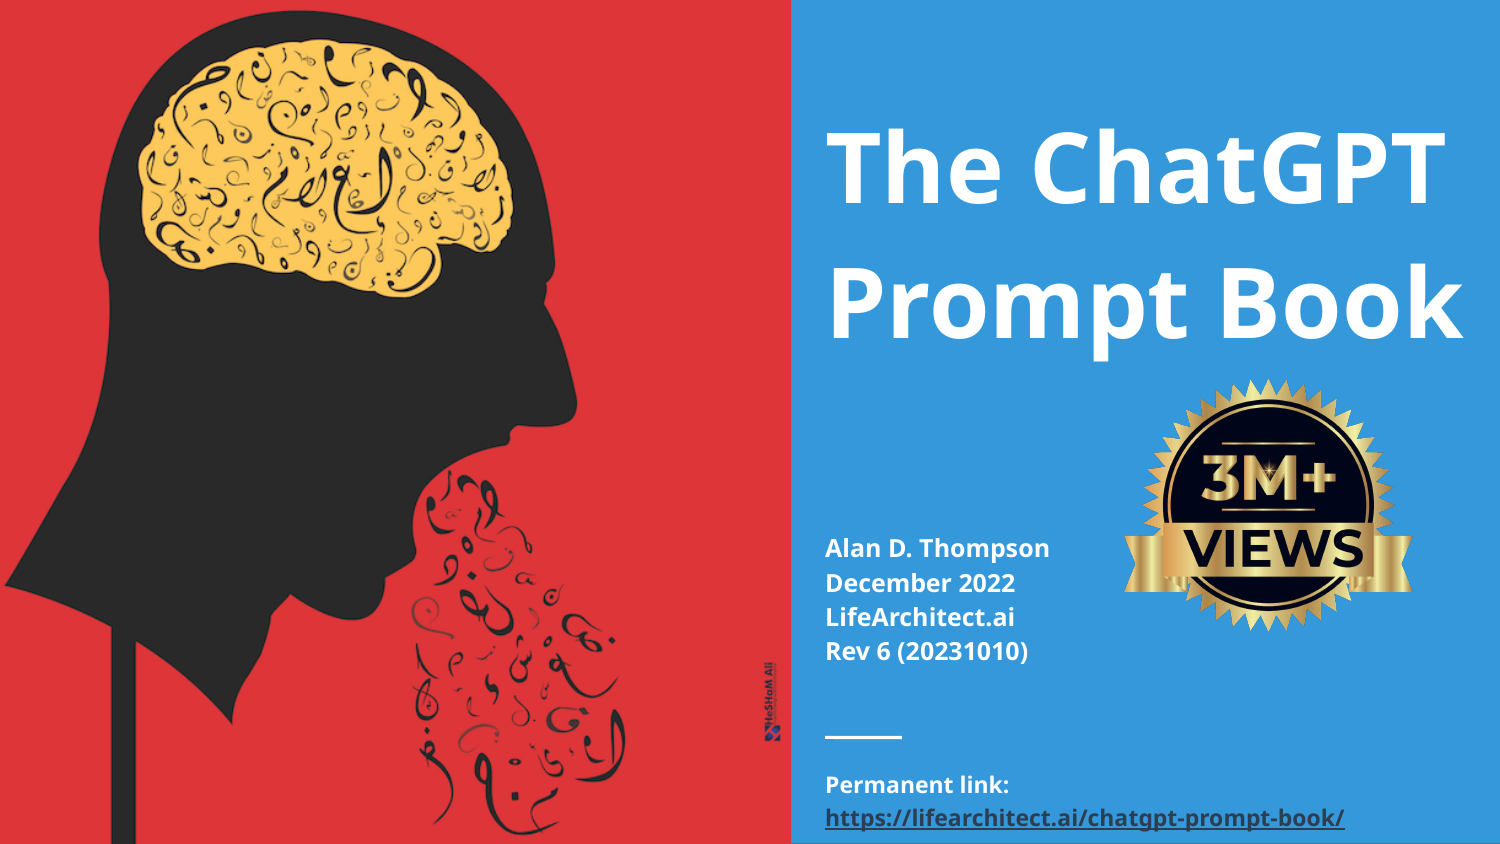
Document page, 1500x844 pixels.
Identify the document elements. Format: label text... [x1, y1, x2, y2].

picture [1118, 375, 1417, 636]
list The ChatGPT Prompt Book Alan D. Thompson December 2022 LifeArchitect.ai Rev 6 (20231010) Permanent link: https://lifearchitect.ai/chatgpt-prompt-book/ [810, 118, 1480, 804]
picture [0, 0, 792, 844]
